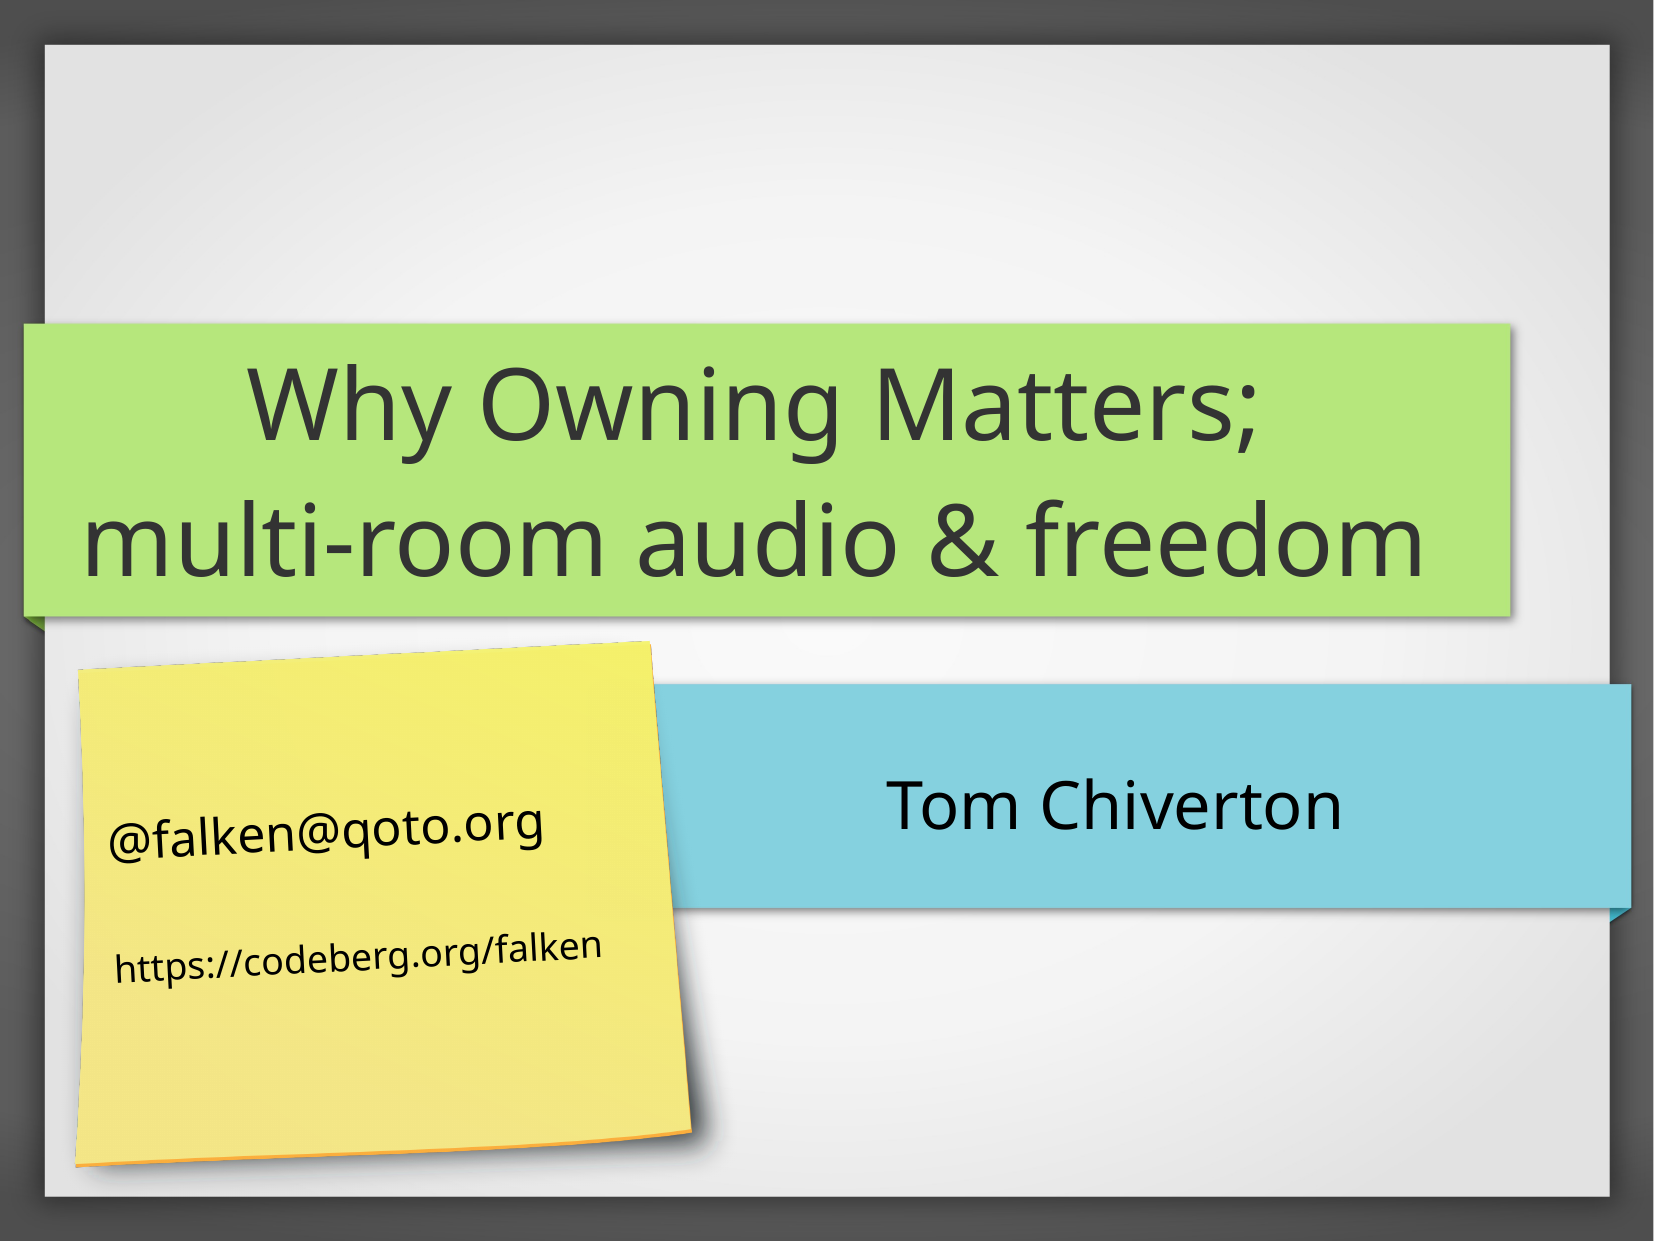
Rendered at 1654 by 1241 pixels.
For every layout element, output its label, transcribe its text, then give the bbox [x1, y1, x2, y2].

picture [0, 0, 1654, 1241]
text_box @falken@qoto.org https://codeberg.org/falken [99, 661, 653, 1112]
title Why Owning Matters; multi-room audio & freedom [23, 333, 1512, 606]
subtitle Tom Chiverton [782, 720, 1595, 886]
